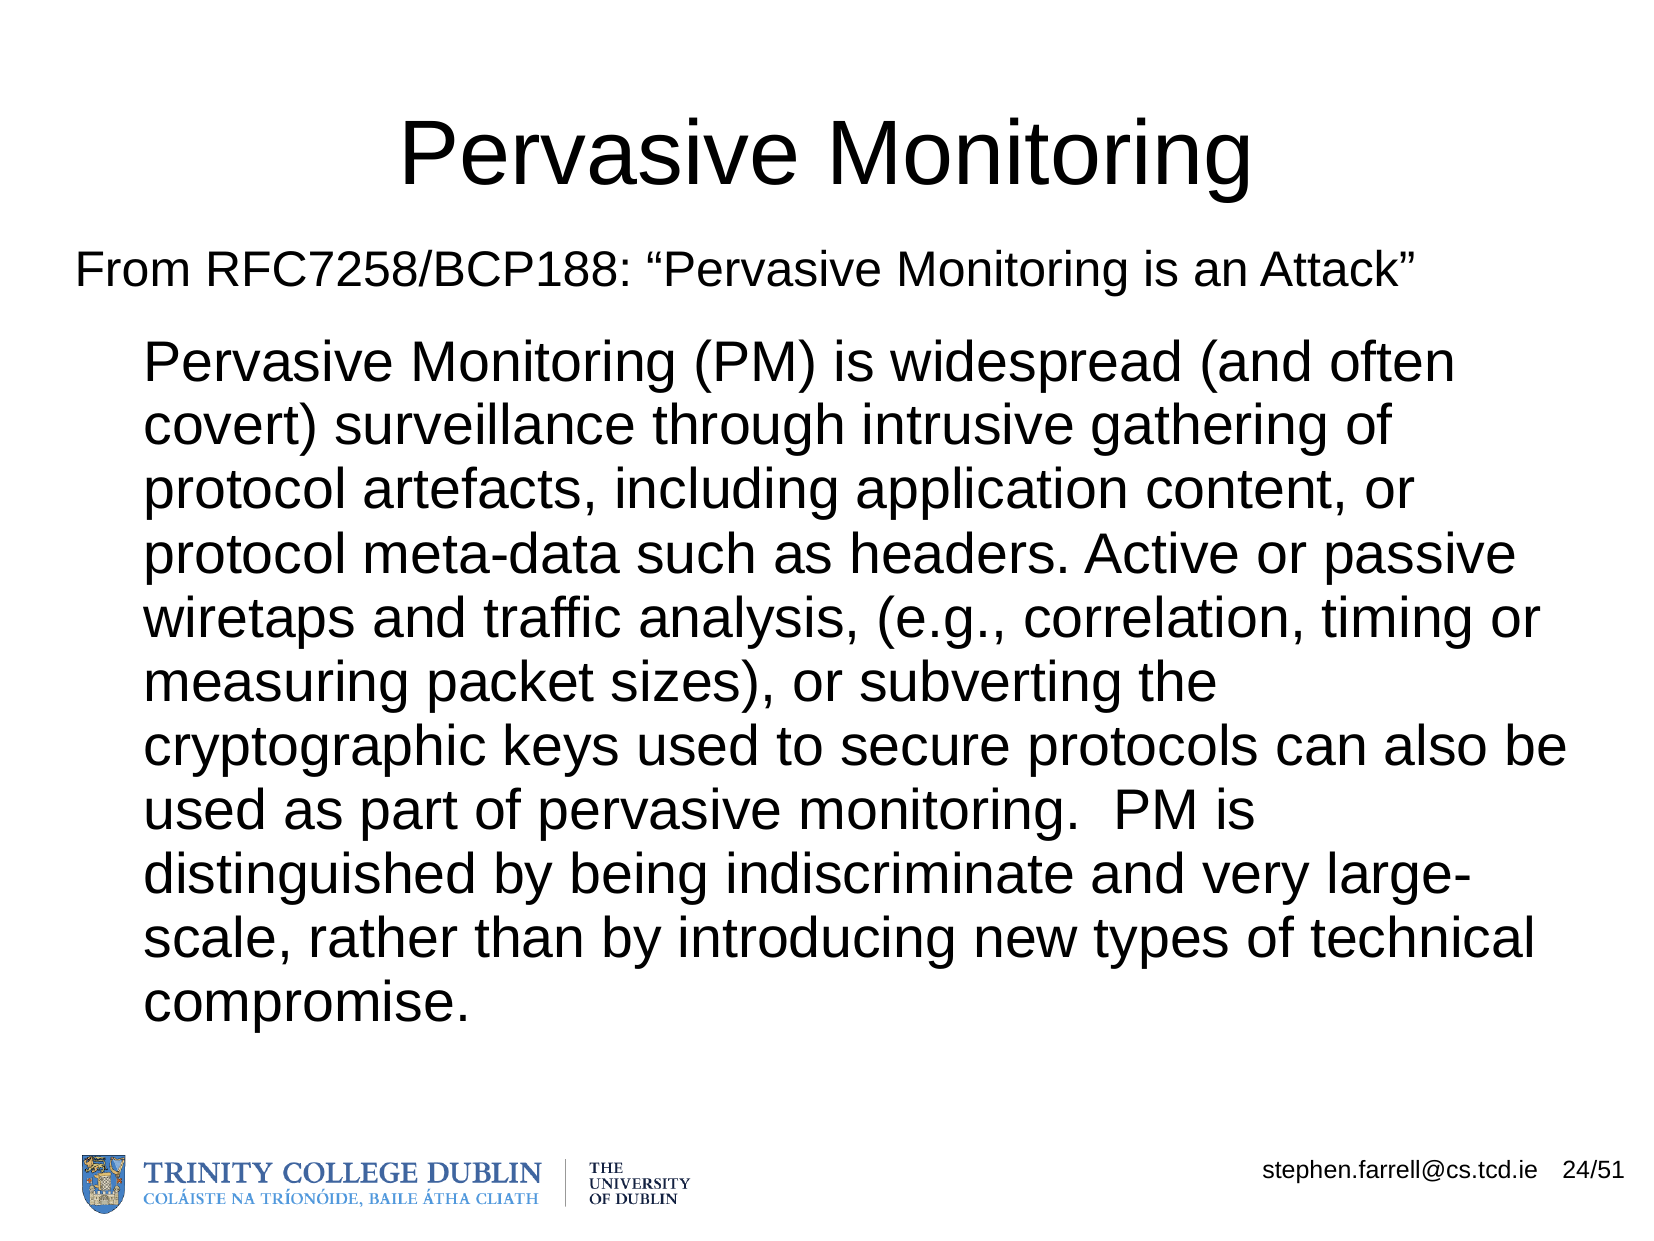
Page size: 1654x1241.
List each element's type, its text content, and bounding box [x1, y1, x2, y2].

title Pervasive Monitoring [82, 49, 1571, 257]
text_box From RFC7258/BCP188: “Pervasive Monitoring is an Attack” [59, 234, 1432, 306]
list Pervasive Monitoring (PM) is widespread (and often covert) surveillance through intrusive gathering of protocol artefacts, including application content, or protocol meta-data such as headers. Active or passive wiretaps and traffic analysis, (e.g., correlation, timing or measuring packet sizes), or subverting the cryptographic keys used to secure protocols can also be used as part of pervasive monitoring. PM is distinguished by being indiscriminate and very large-scale, rather than by introducing new types of technical compromise. [82, 329, 1571, 1049]
picture [82, 1155, 694, 1214]
